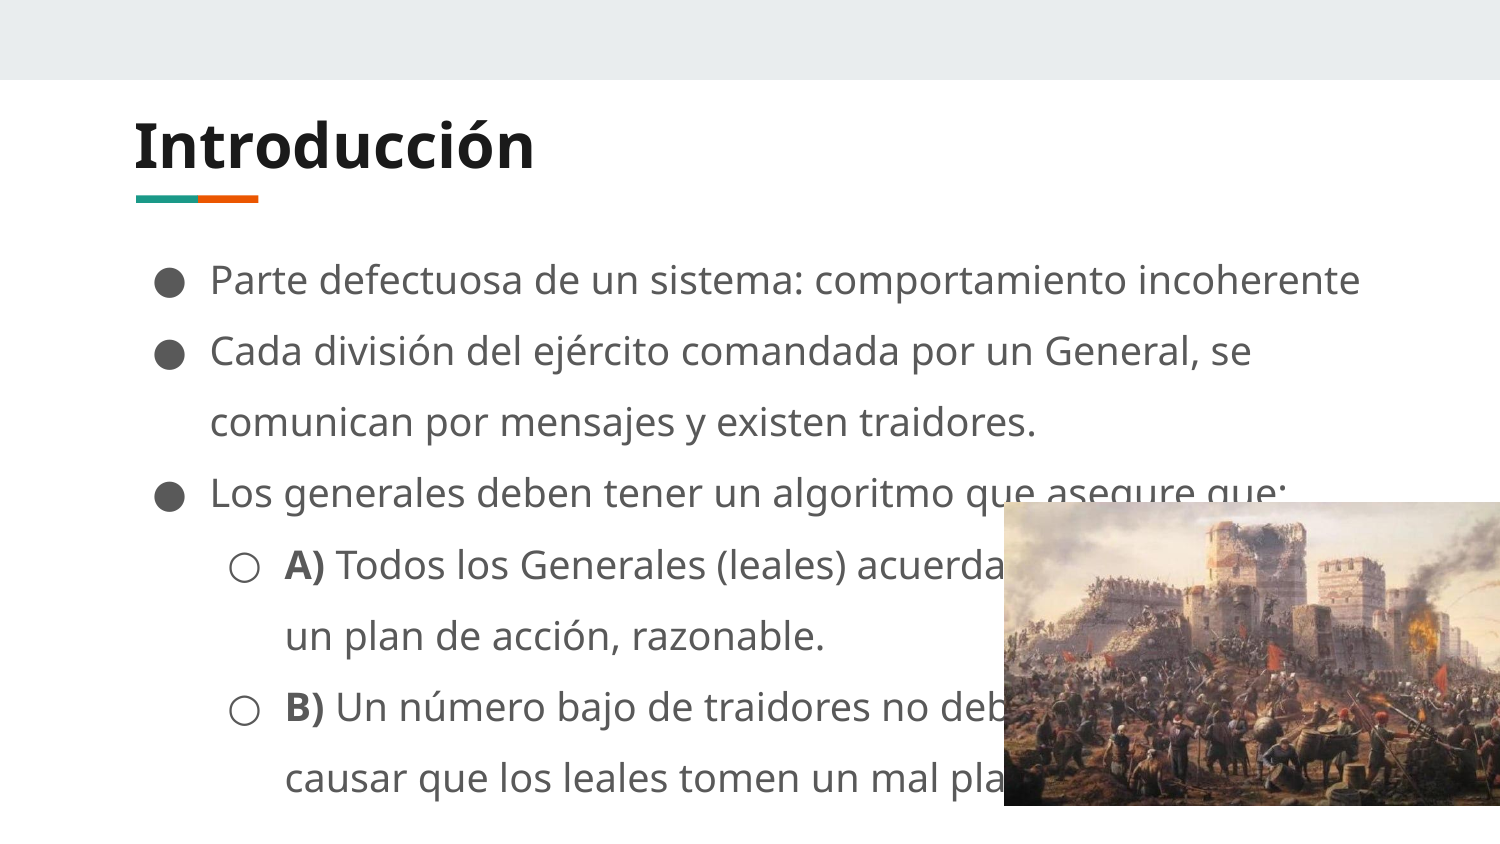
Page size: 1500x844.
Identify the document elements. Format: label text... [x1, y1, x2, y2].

picture [1004, 502, 1500, 806]
title Introducción [119, 91, 1381, 180]
list Parte defectuosa de un sistema: comportamiento incoherente Cada división del ejército comandada por un General, se comunican por mensajes y existen traidores. Los generales deben tener un algoritmo que asegure que: A) Todos los Generales (leales) acuerdan un plan de acción, razonable. B) Un número bajo de traidores no debe causar que los leales tomen un mal plan. [119, 216, 1461, 587]
